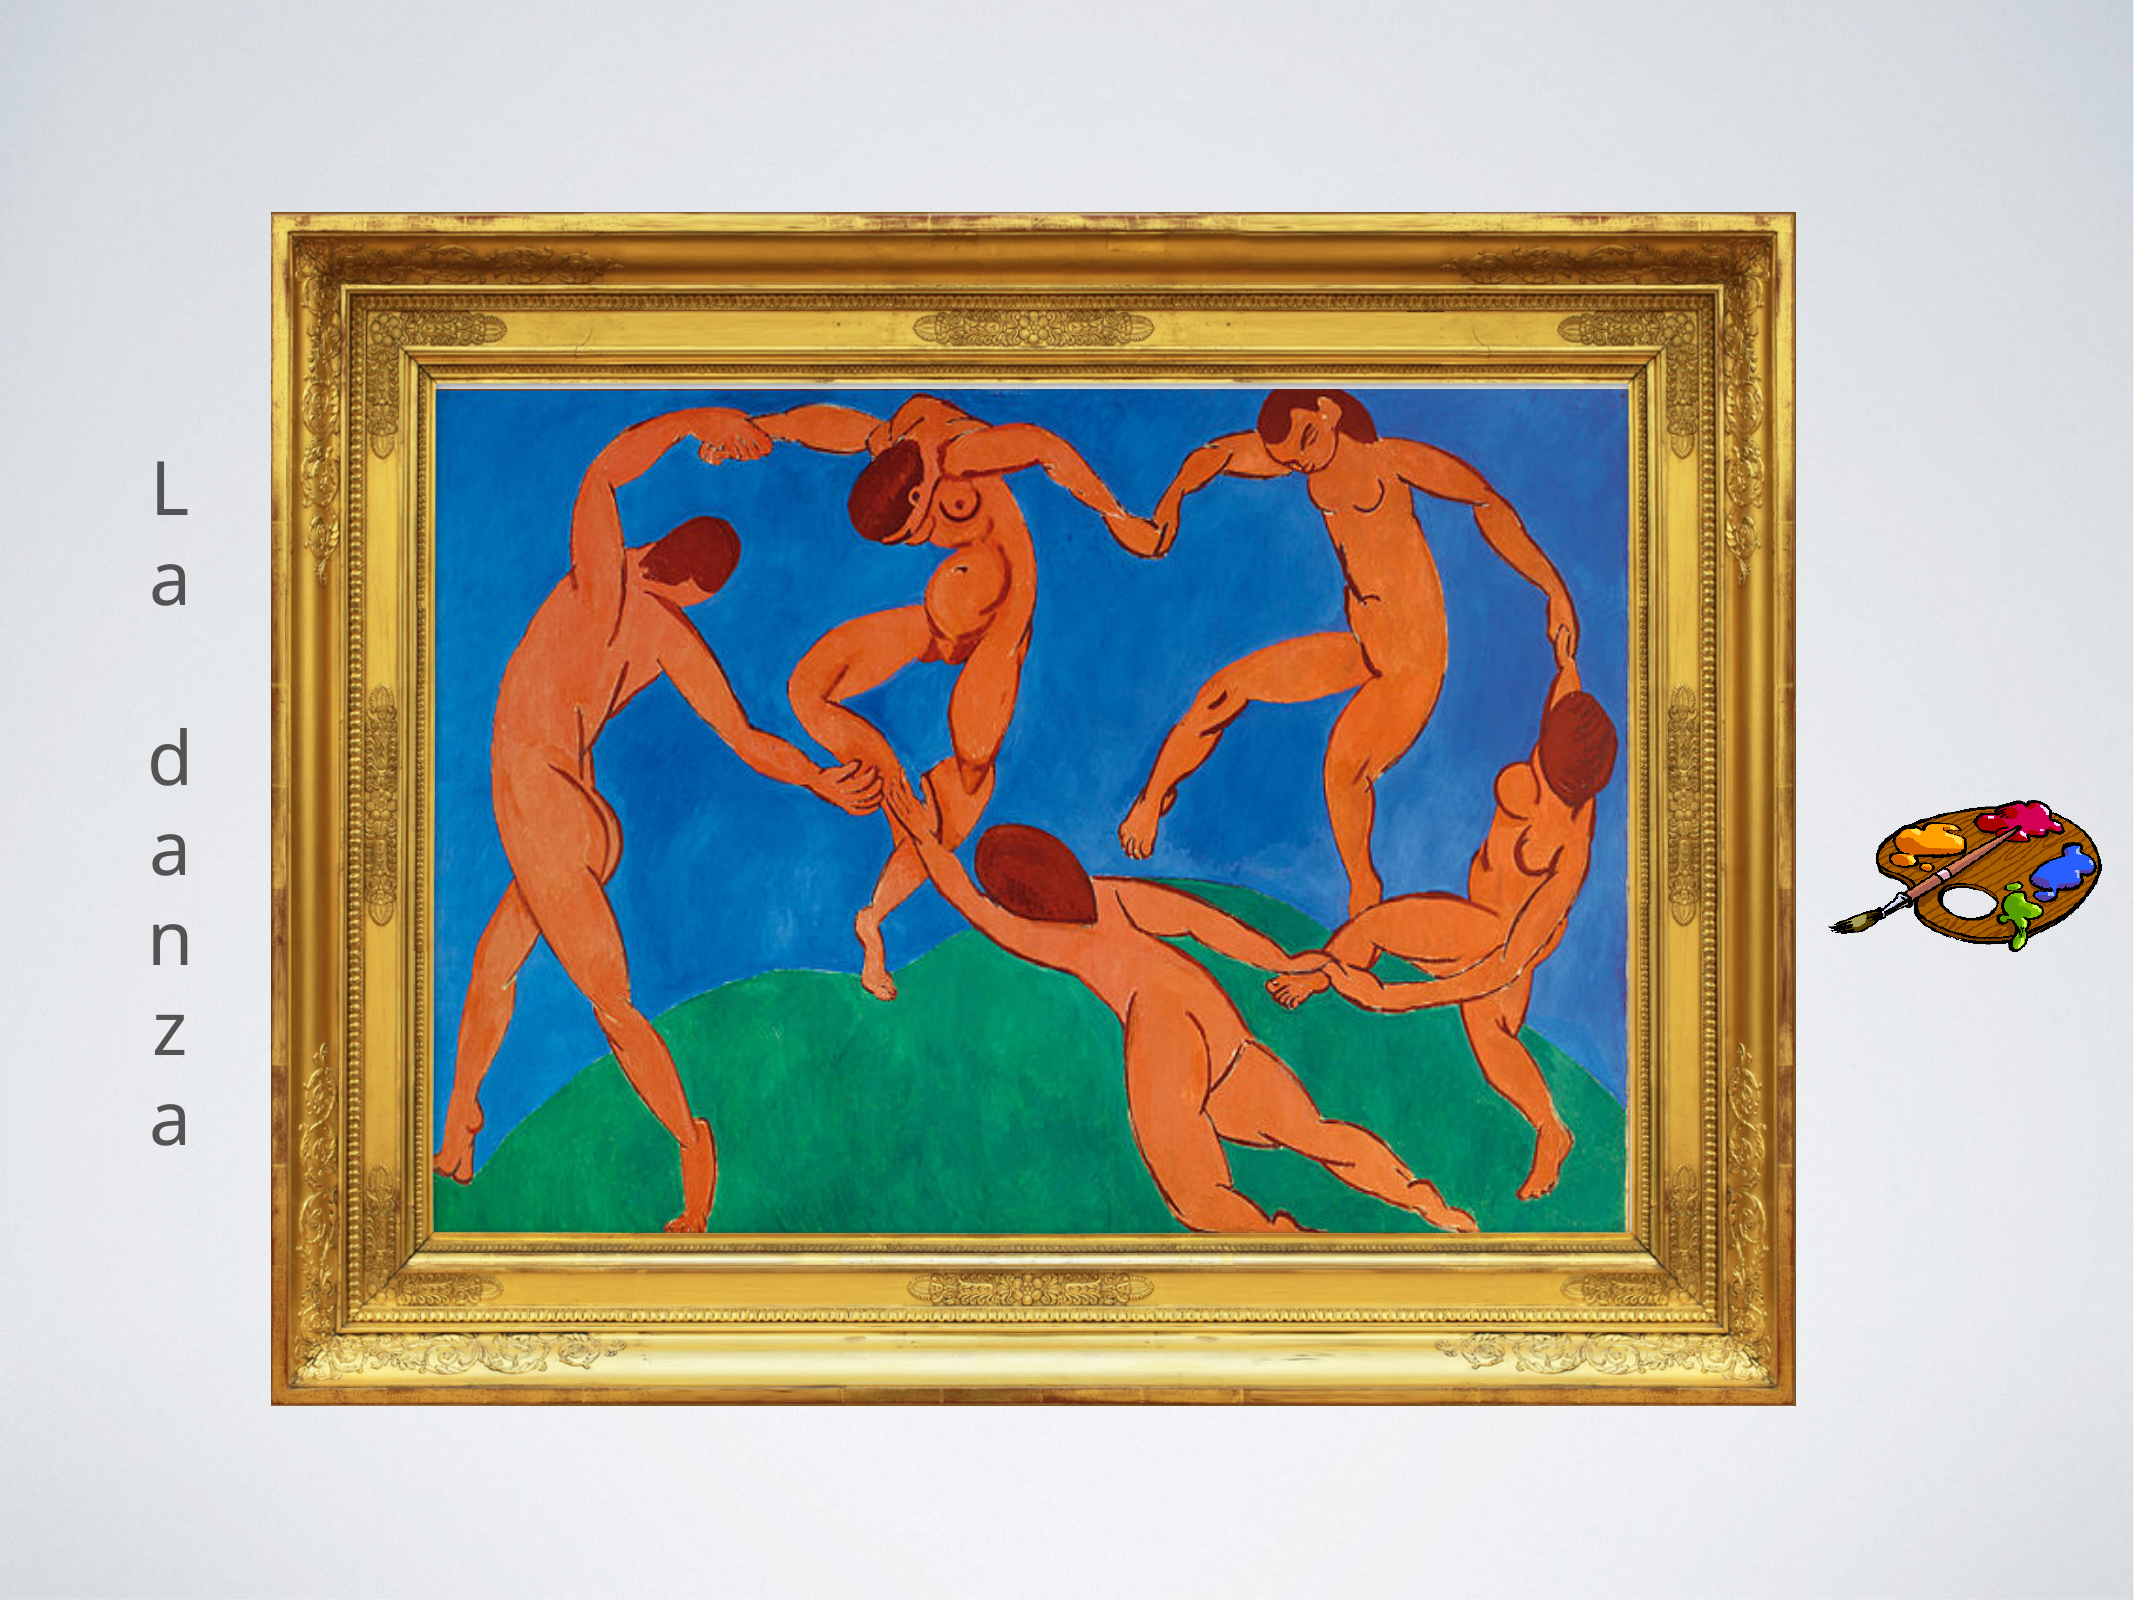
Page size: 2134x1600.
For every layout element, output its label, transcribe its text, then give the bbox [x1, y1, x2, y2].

picture [0, 0, 2134, 1600]
text_box L a d a n z a [138, 431, 203, 1169]
